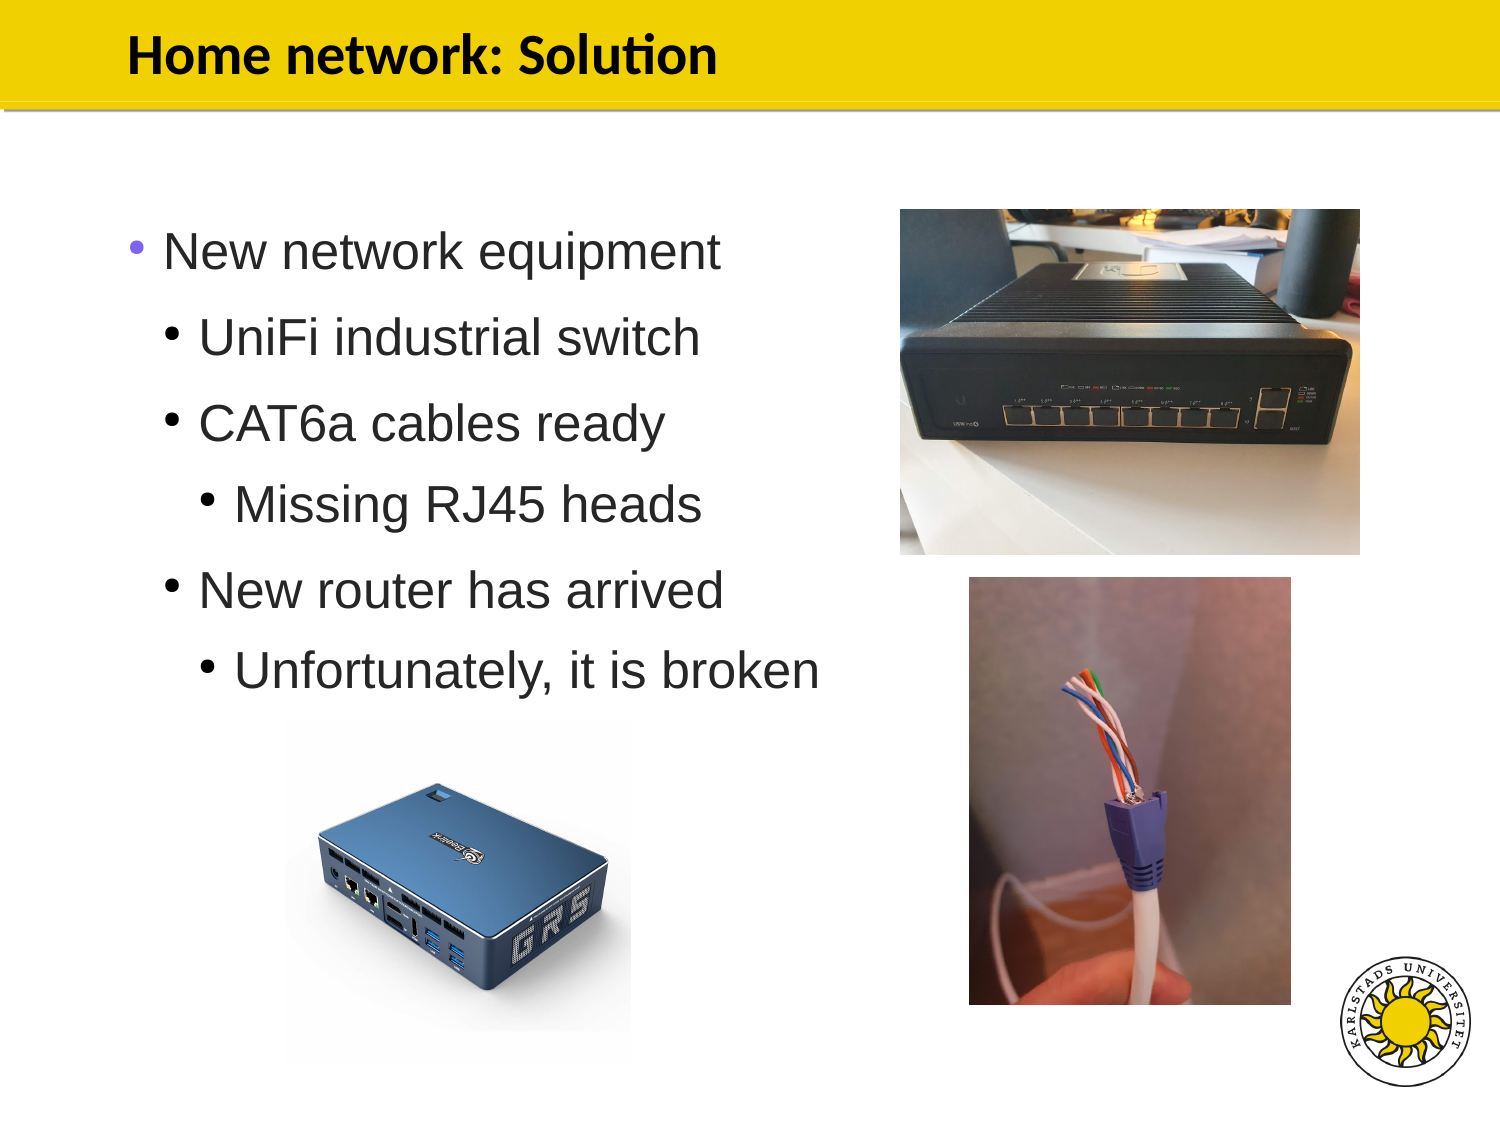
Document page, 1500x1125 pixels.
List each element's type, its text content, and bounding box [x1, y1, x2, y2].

list New network equipment UniFi industrial switch CAT6a cables ready Missing RJ45 heads New router has arrived Unfortunately, it is broken [112, 137, 1441, 991]
picture [969, 577, 1291, 1006]
picture [900, 209, 1360, 555]
picture [285, 719, 631, 1066]
title Home network: Solution [112, 0, 1388, 102]
picture [1340, 948, 1471, 1095]
